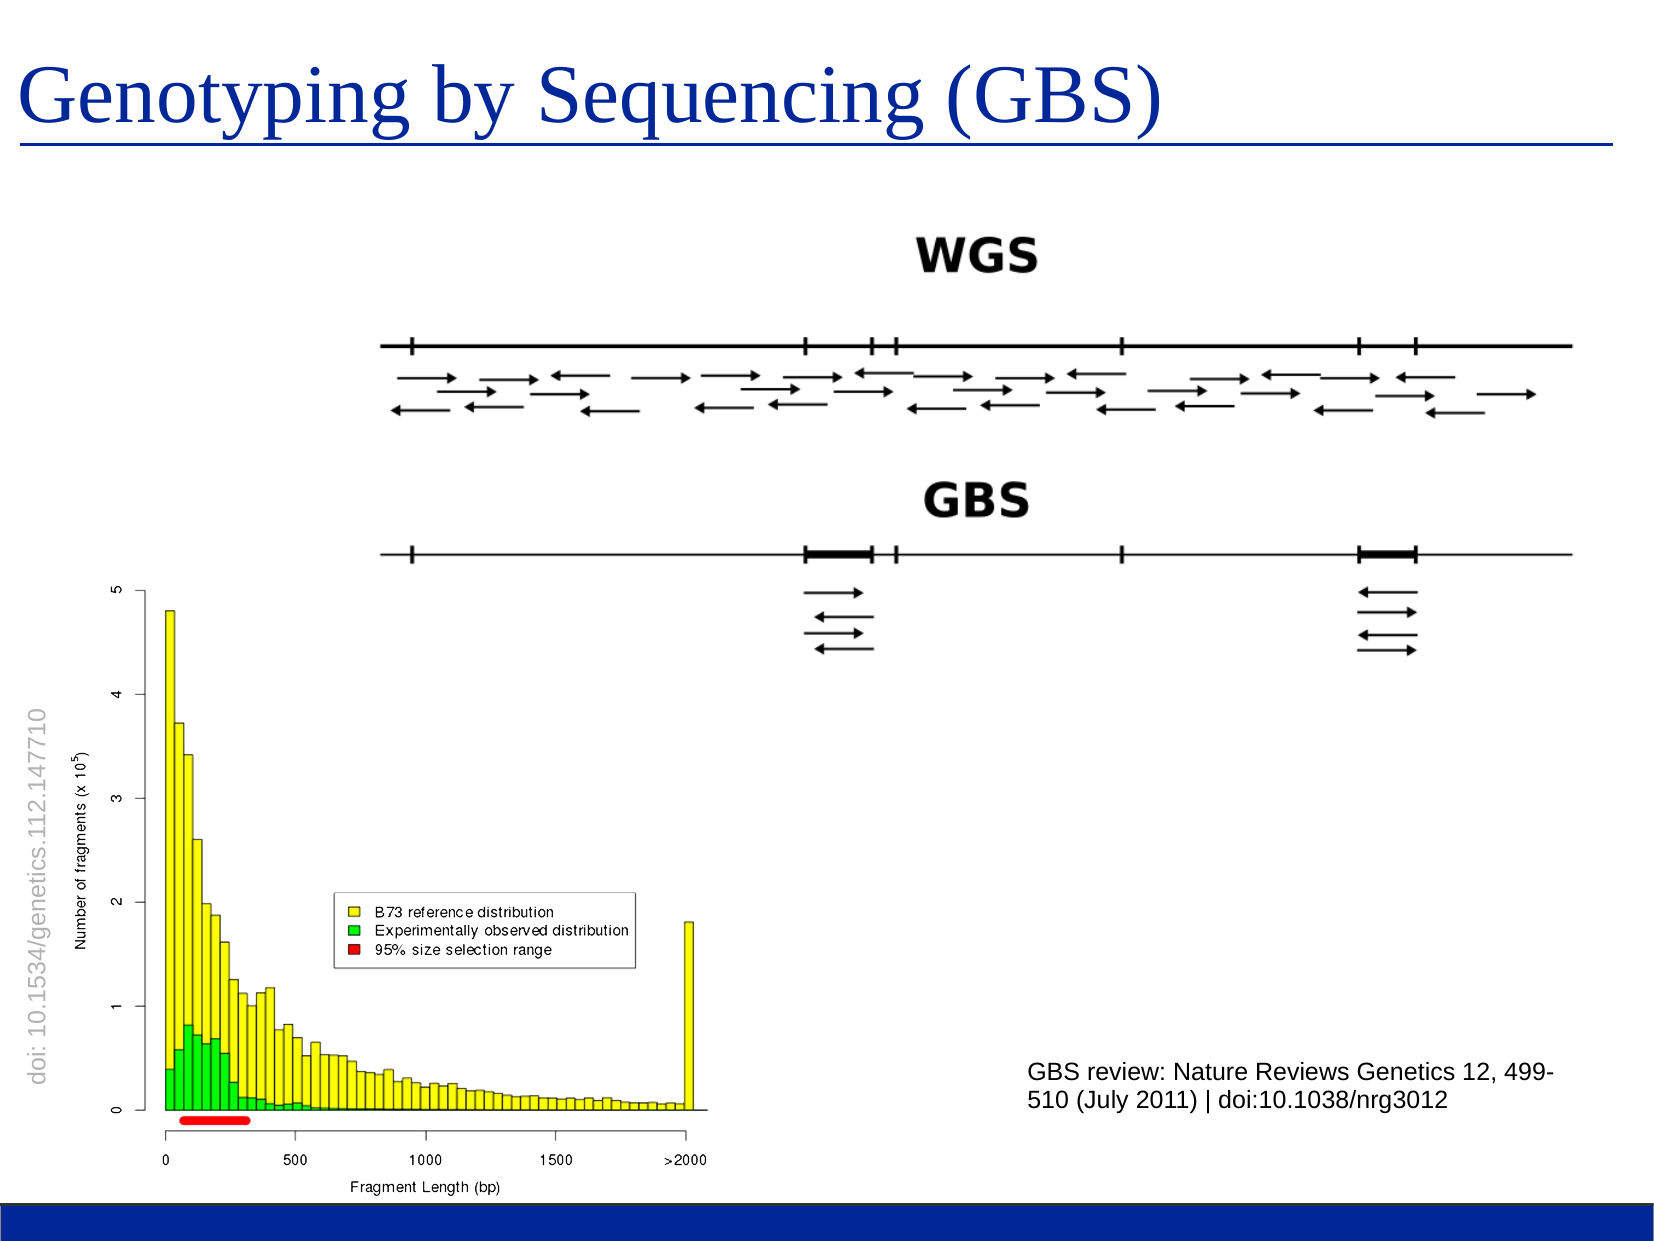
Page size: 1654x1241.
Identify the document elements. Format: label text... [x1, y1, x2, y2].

text_box doi: 10.1534/genetics.112.147710 [15, 689, 62, 1101]
text_box GBS review: Nature Reviews Genetics 12, 499-510 (July 2011) | doi:10.1038/nrg3012 [1012, 1050, 1576, 1122]
title Genotyping by Sequencing (GBS) [17, 0, 1589, 198]
picture [69, 226, 1577, 1198]
